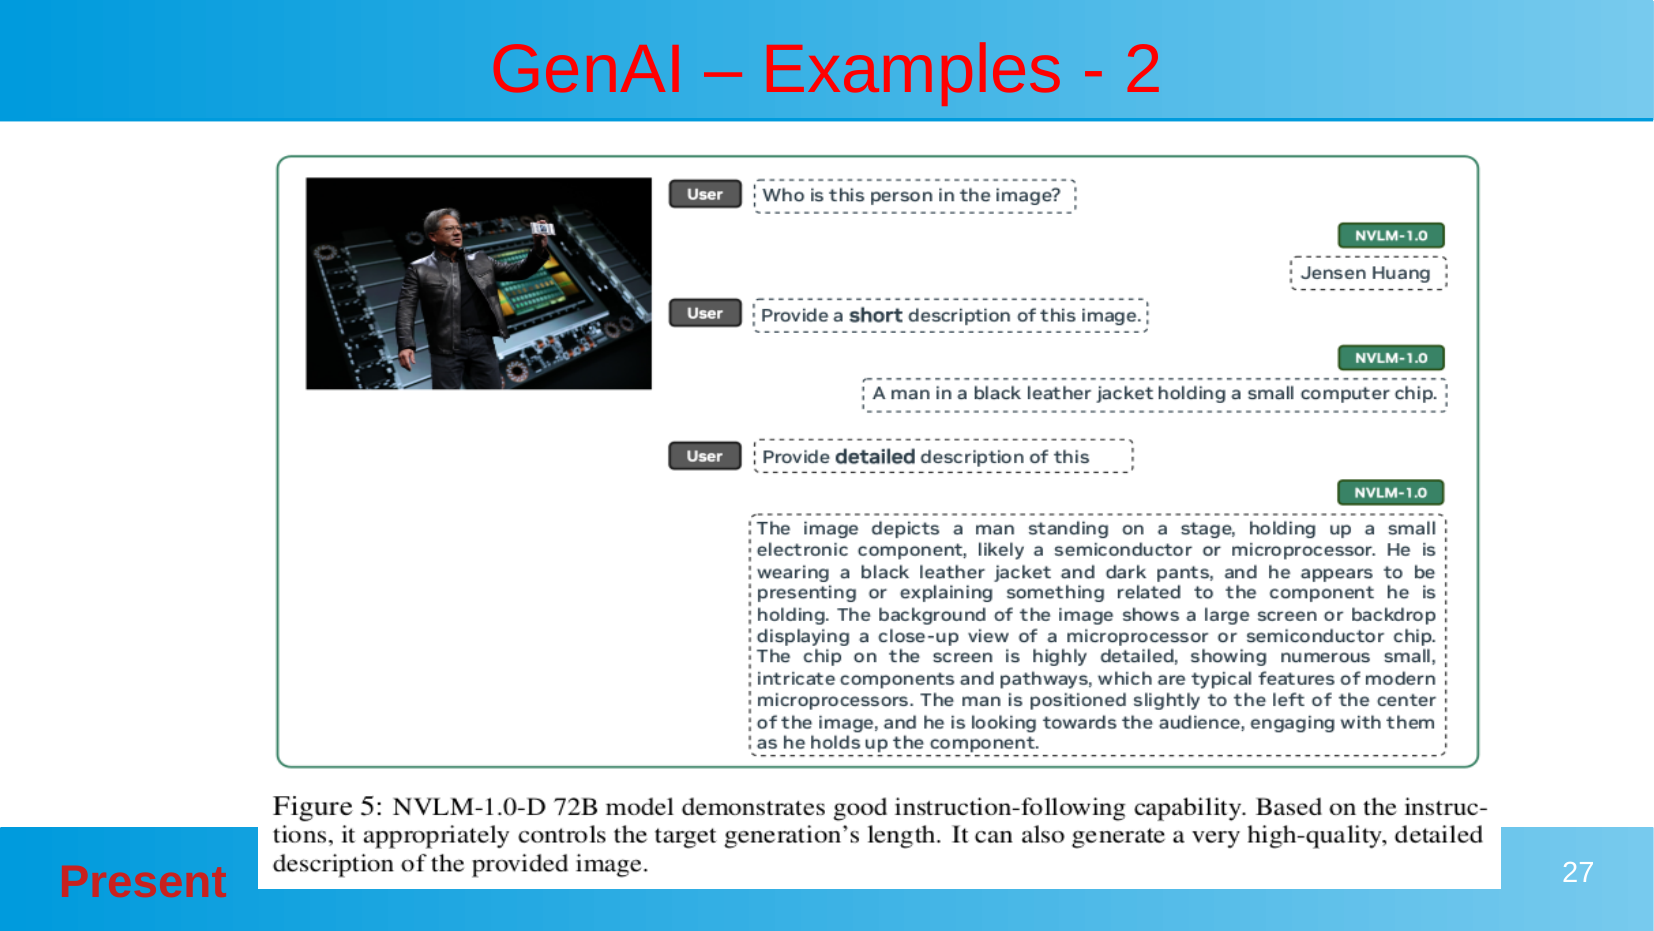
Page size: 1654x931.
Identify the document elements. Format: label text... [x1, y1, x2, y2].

title GenAI – Examples - 2 [59, 29, 1595, 108]
picture [258, 145, 1501, 889]
